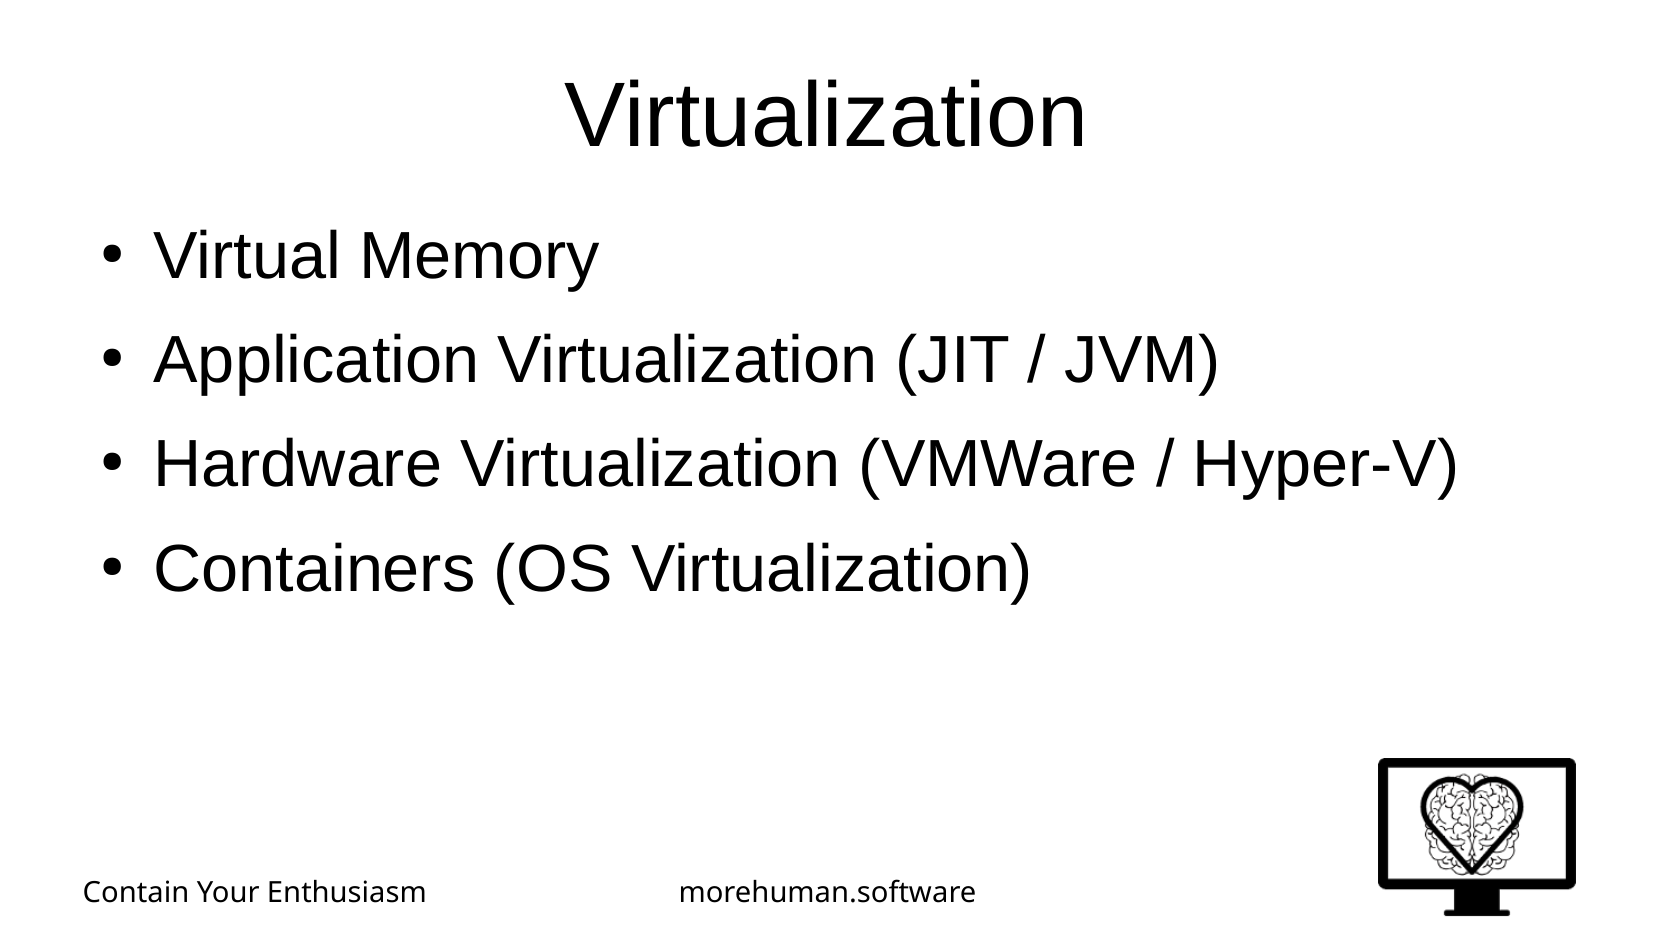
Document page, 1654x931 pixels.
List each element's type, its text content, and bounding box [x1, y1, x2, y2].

list Virtual Memory Application Virtualization (JIT / JVM) Hardware Virtualization (VMWare / Hyper-V) Containers (OS Virtualization) [82, 217, 1571, 758]
picture [1378, 758, 1576, 925]
title Virtualization [82, 37, 1571, 193]
